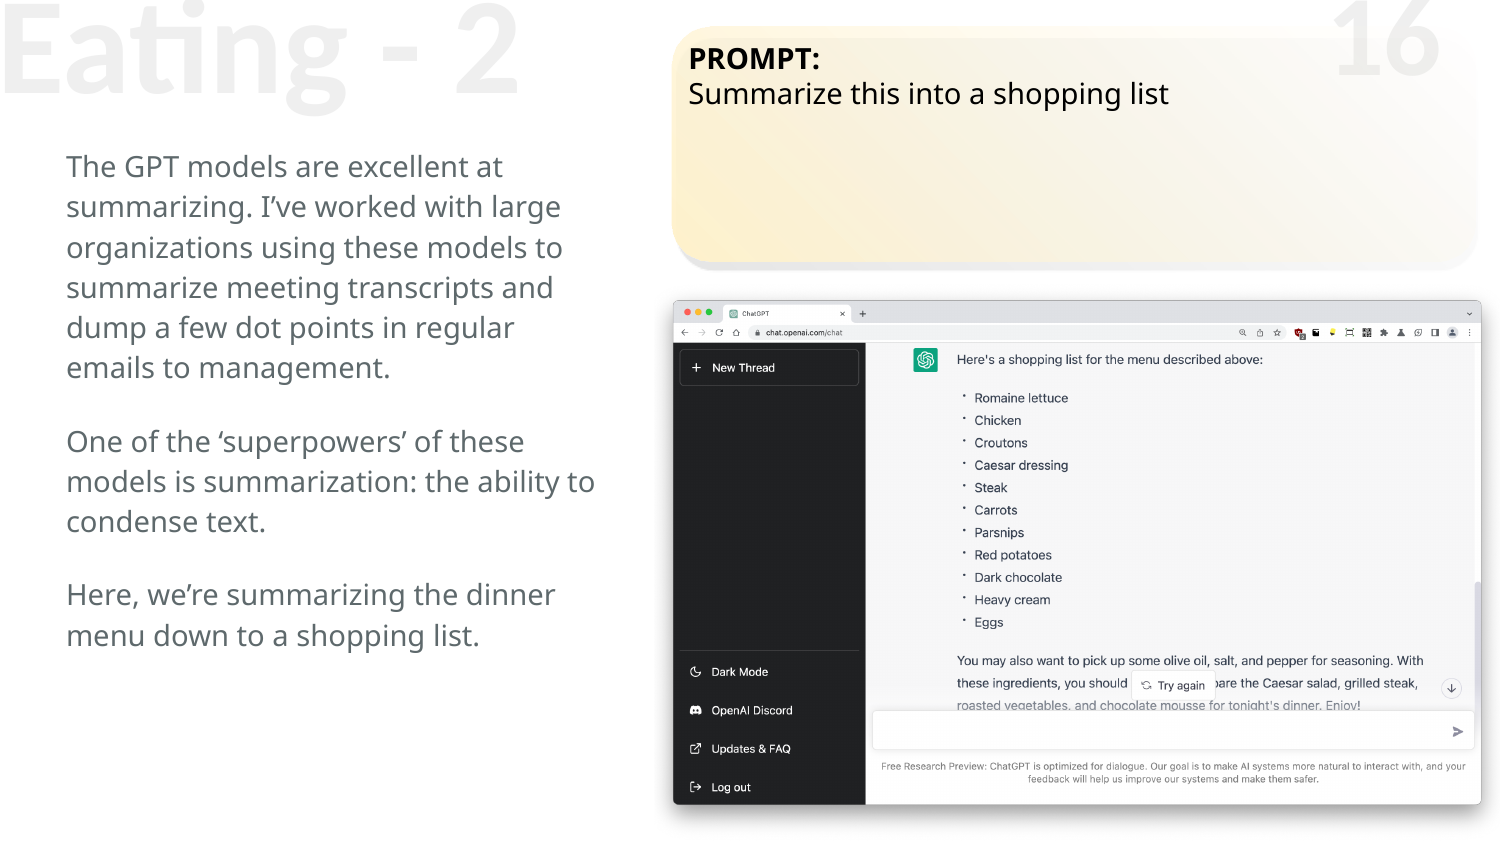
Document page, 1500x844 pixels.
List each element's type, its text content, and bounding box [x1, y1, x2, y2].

picture [654, 280, 1500, 844]
title Eating - 2 [0, 0, 1435, 91]
list The GPT models are excellent at summarizing. I’ve worked with large organizations using these models to summarize meeting transcripts and dump a few dot points in regular emails to management. One of the ‘superpowers’ of these models is summarization: the ability to condense text. Here, we’re summarizing the dinner menu down to a shopping list. [51, 128, 615, 811]
subtitle Summarize this into a shopping list [673, 60, 1471, 251]
